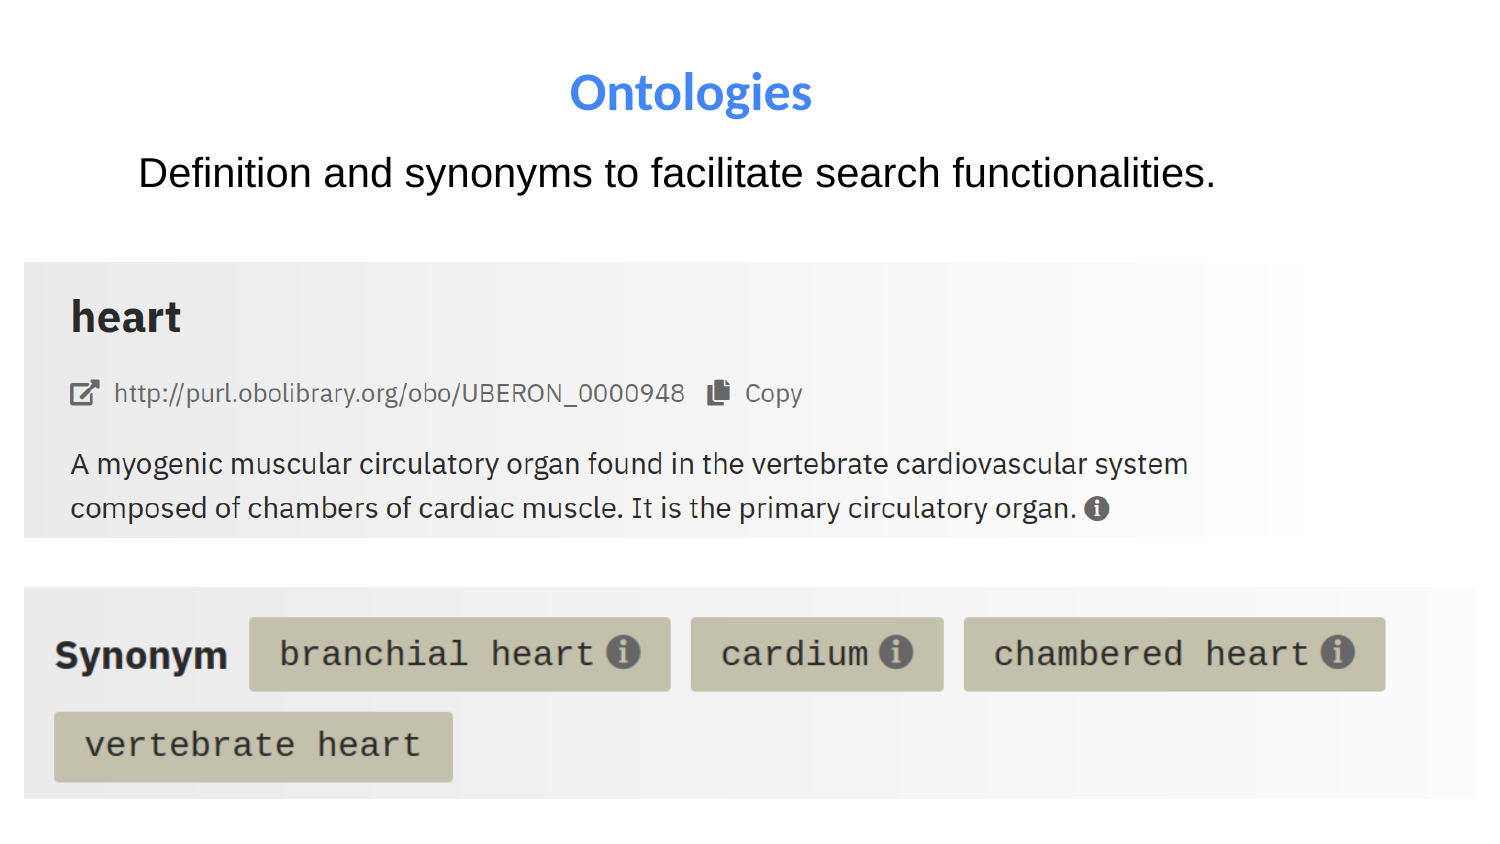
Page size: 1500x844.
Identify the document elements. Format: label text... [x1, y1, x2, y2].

text_box Ontologies [554, 41, 945, 137]
picture [24, 587, 1475, 799]
text_box Definition and synonyms to facilitate search functionalities. [123, 131, 1296, 312]
picture [24, 262, 1307, 538]
